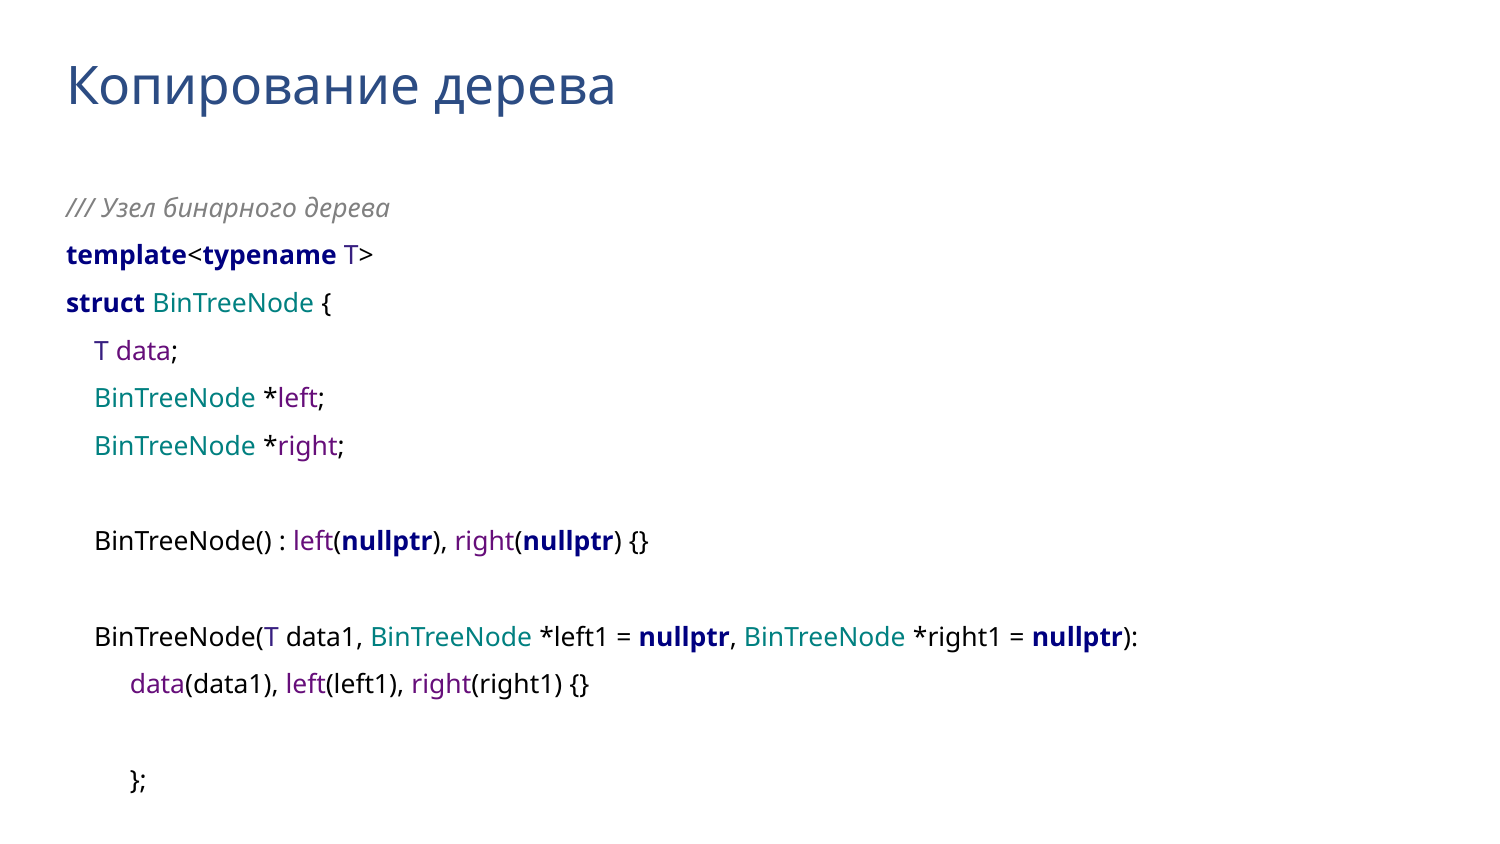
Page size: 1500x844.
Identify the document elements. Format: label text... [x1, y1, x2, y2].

title Копирование дерева [51, 36, 1449, 131]
list /// Узел бинарного дерева template<typename T> struct BinTreeNode { T data; BinTreeNode *left; BinTreeNode *right; BinTreeNode() : left(nullptr), right(nullptr) {} BinTreeNode(T data1, BinTreeNode *left1 = nullptr, BinTreeNode *right1 = nullptr): data(data1), left(left1), right(right1) {} }; [51, 159, 1449, 815]
